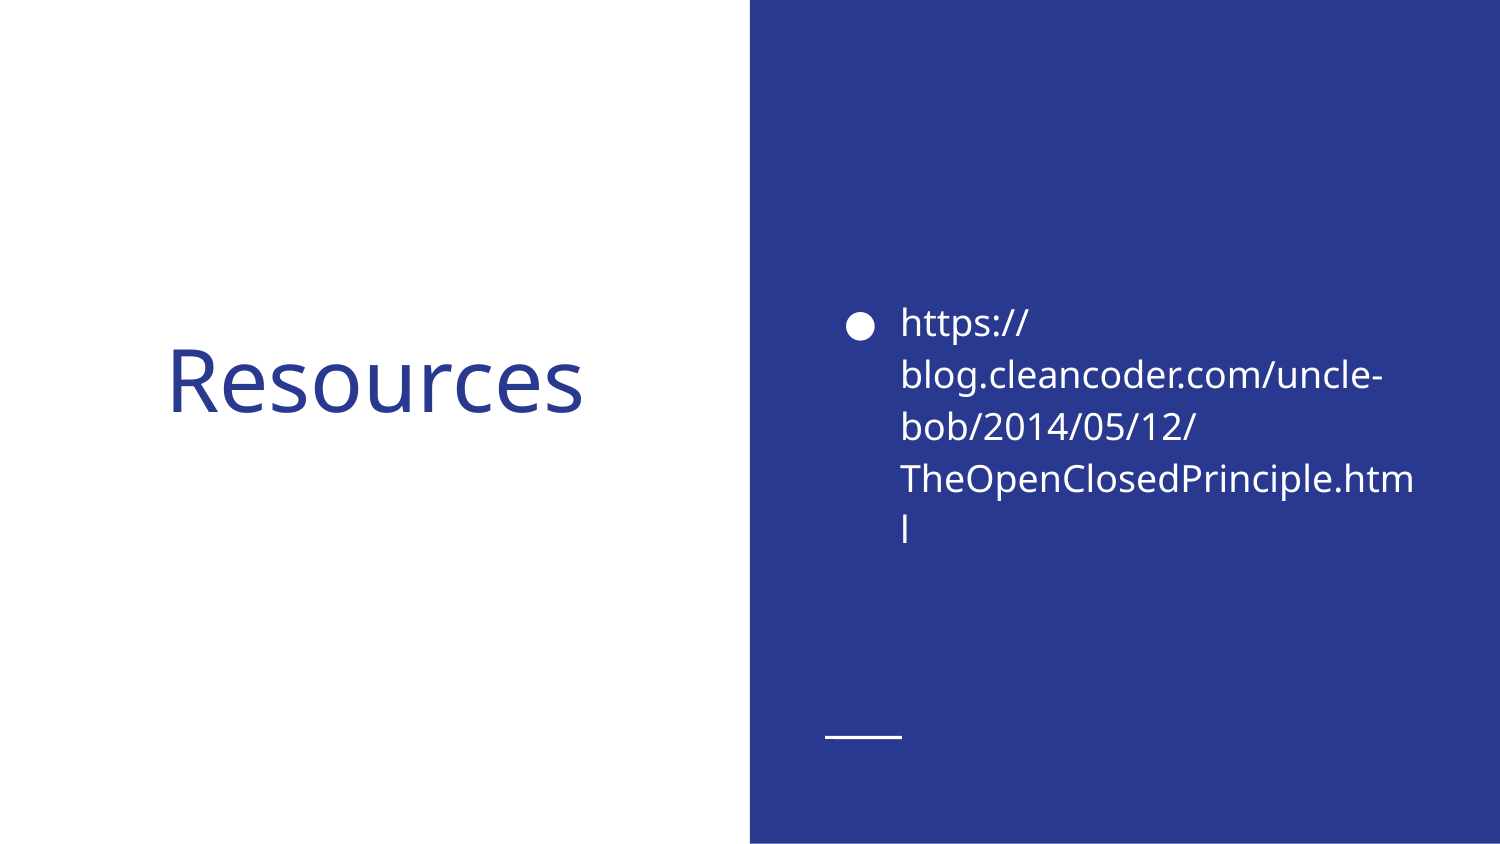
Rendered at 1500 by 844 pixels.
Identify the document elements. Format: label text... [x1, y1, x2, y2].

title Resources [43, 188, 708, 446]
list https://blog.cleancoder.com/uncle-bob/2014/05/12/TheOpenClosedPrinciple.html [810, 118, 1440, 725]
